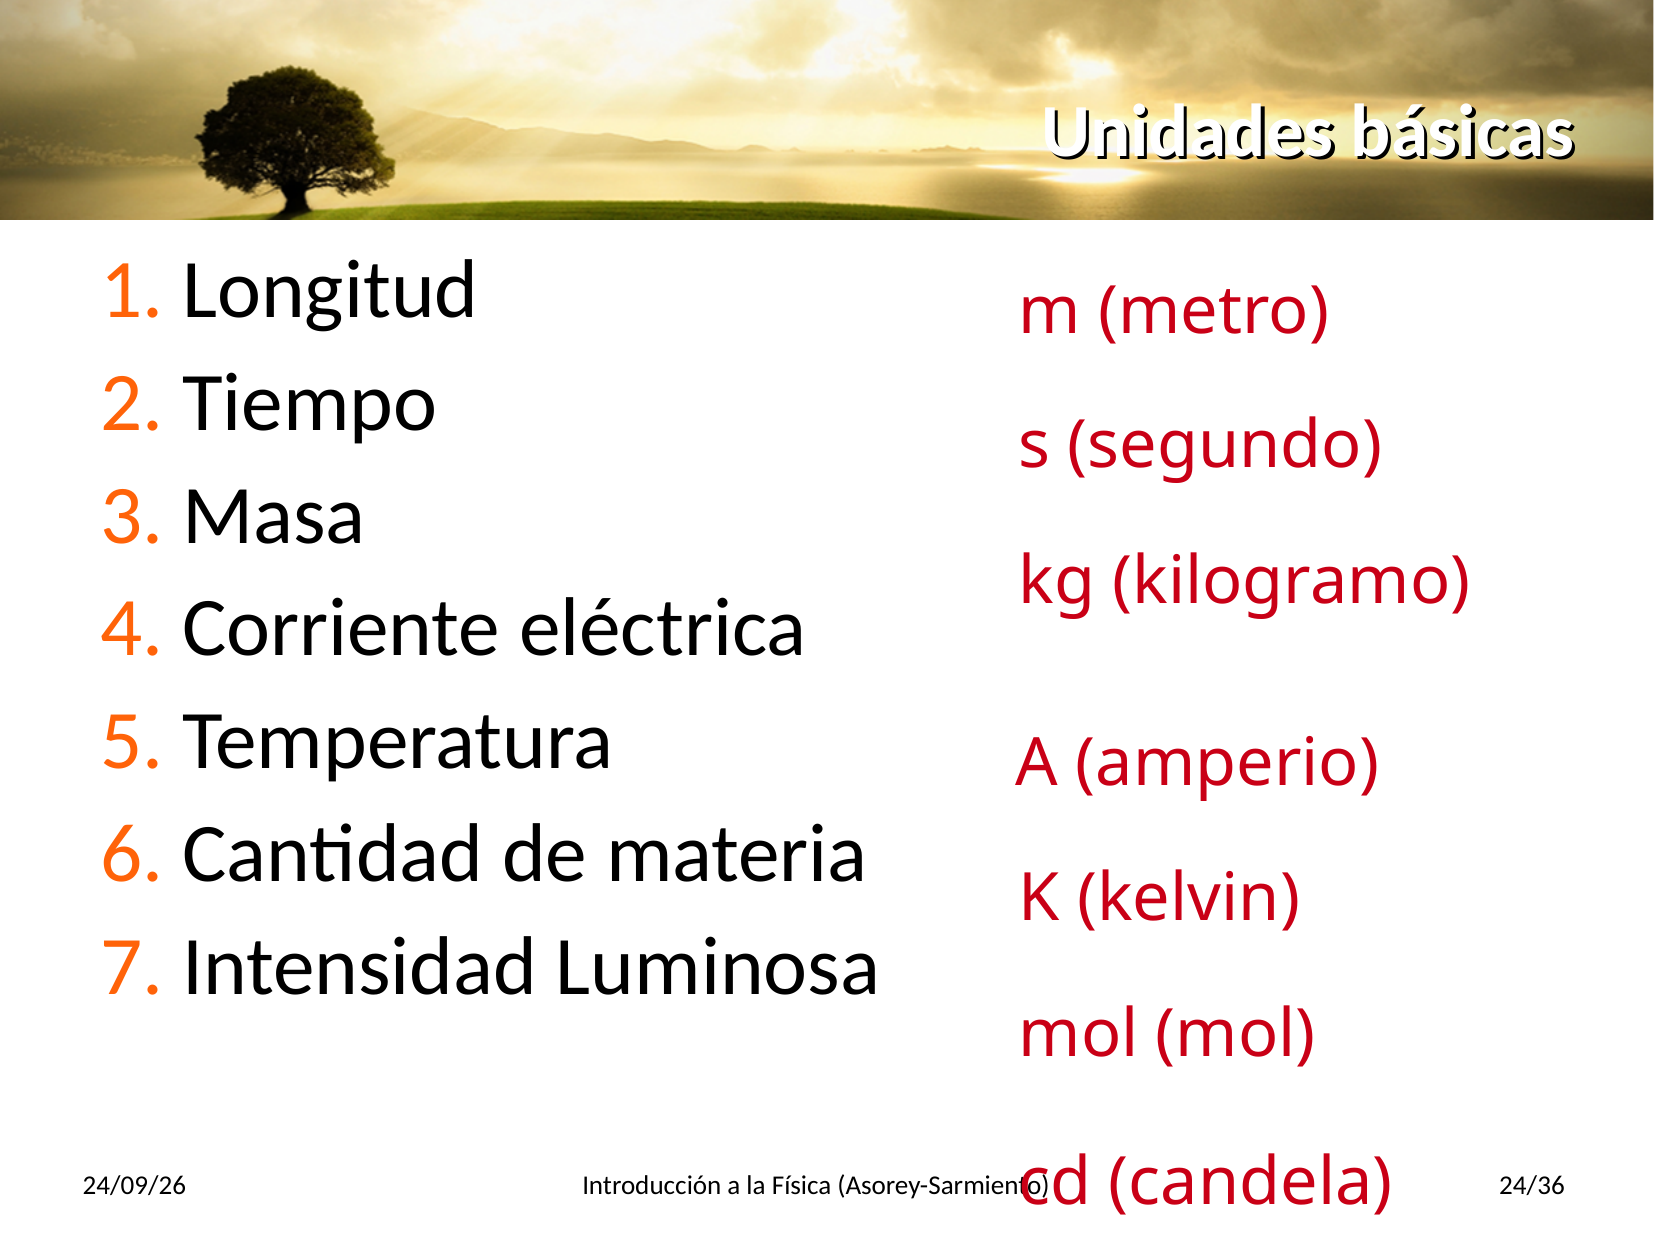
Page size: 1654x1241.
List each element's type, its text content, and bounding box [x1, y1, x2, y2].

picture [0, 0, 1654, 220]
list Longitud Tiempo Masa Corriente eléctrica Temperatura Cantidad de materia Intensidad Luminosa [82, 255, 930, 1171]
text_box m (metro) s (segundo) kg (kilogramo) A (amperio) K (kelvin) mol (mol) cd (candela) [930, 255, 1636, 1193]
title Unidades básicas [86, 49, 1576, 226]
